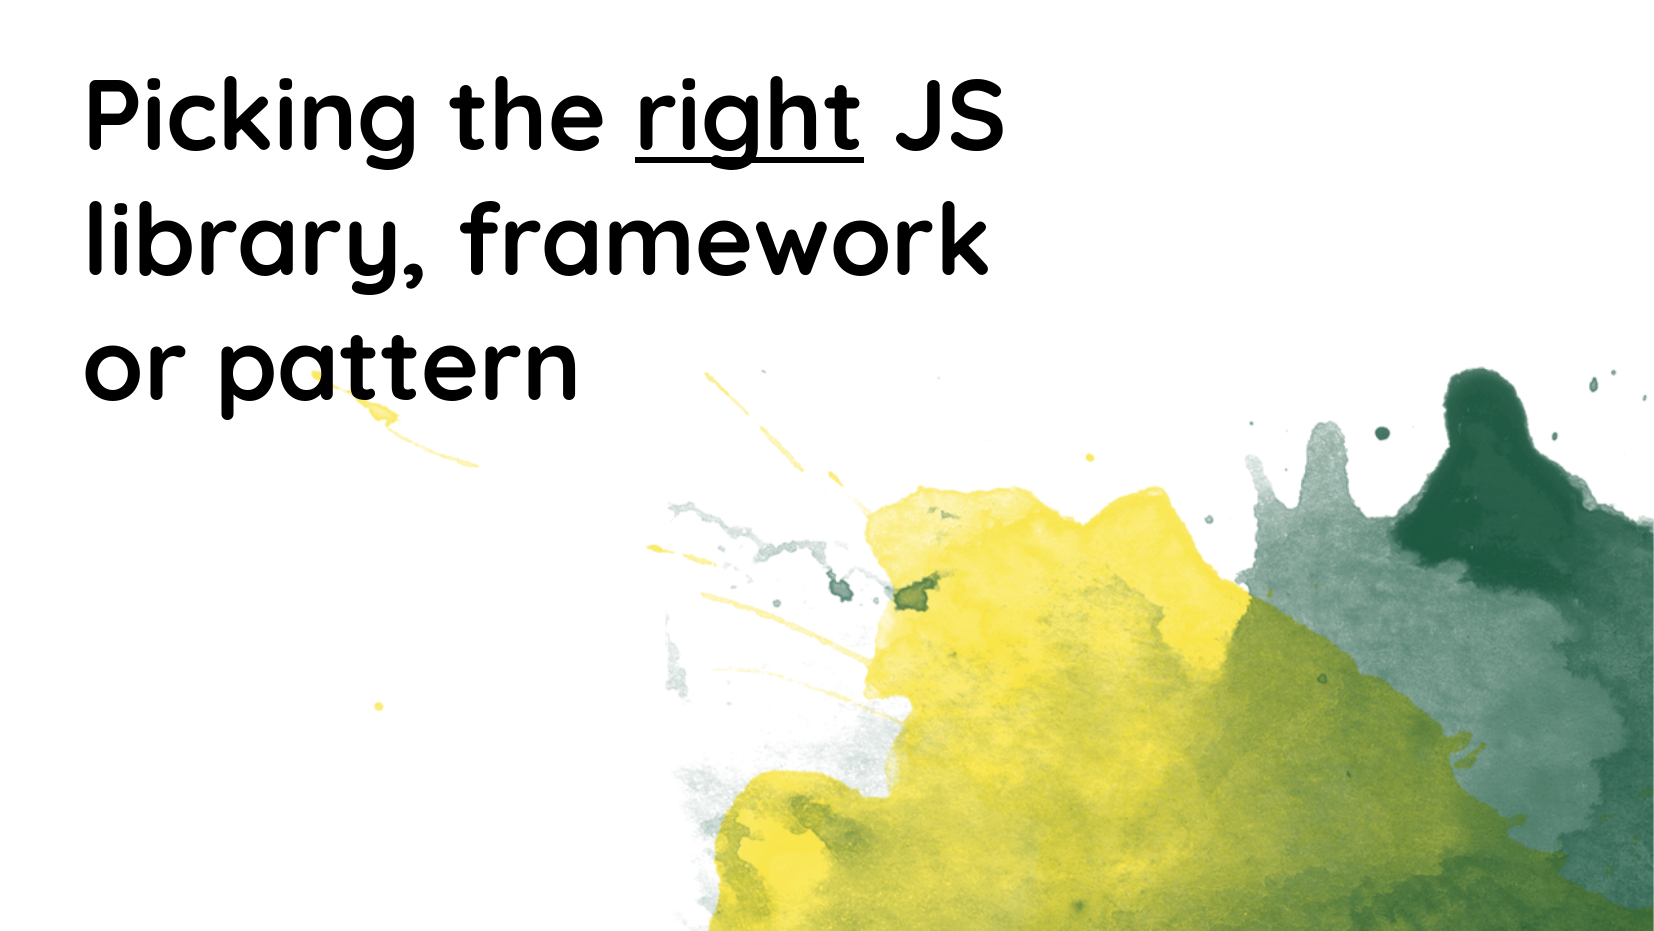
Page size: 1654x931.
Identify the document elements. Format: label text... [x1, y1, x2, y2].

picture [0, 0, 1654, 931]
title Picking the right JS library, framework or pattern [82, 50, 1571, 426]
